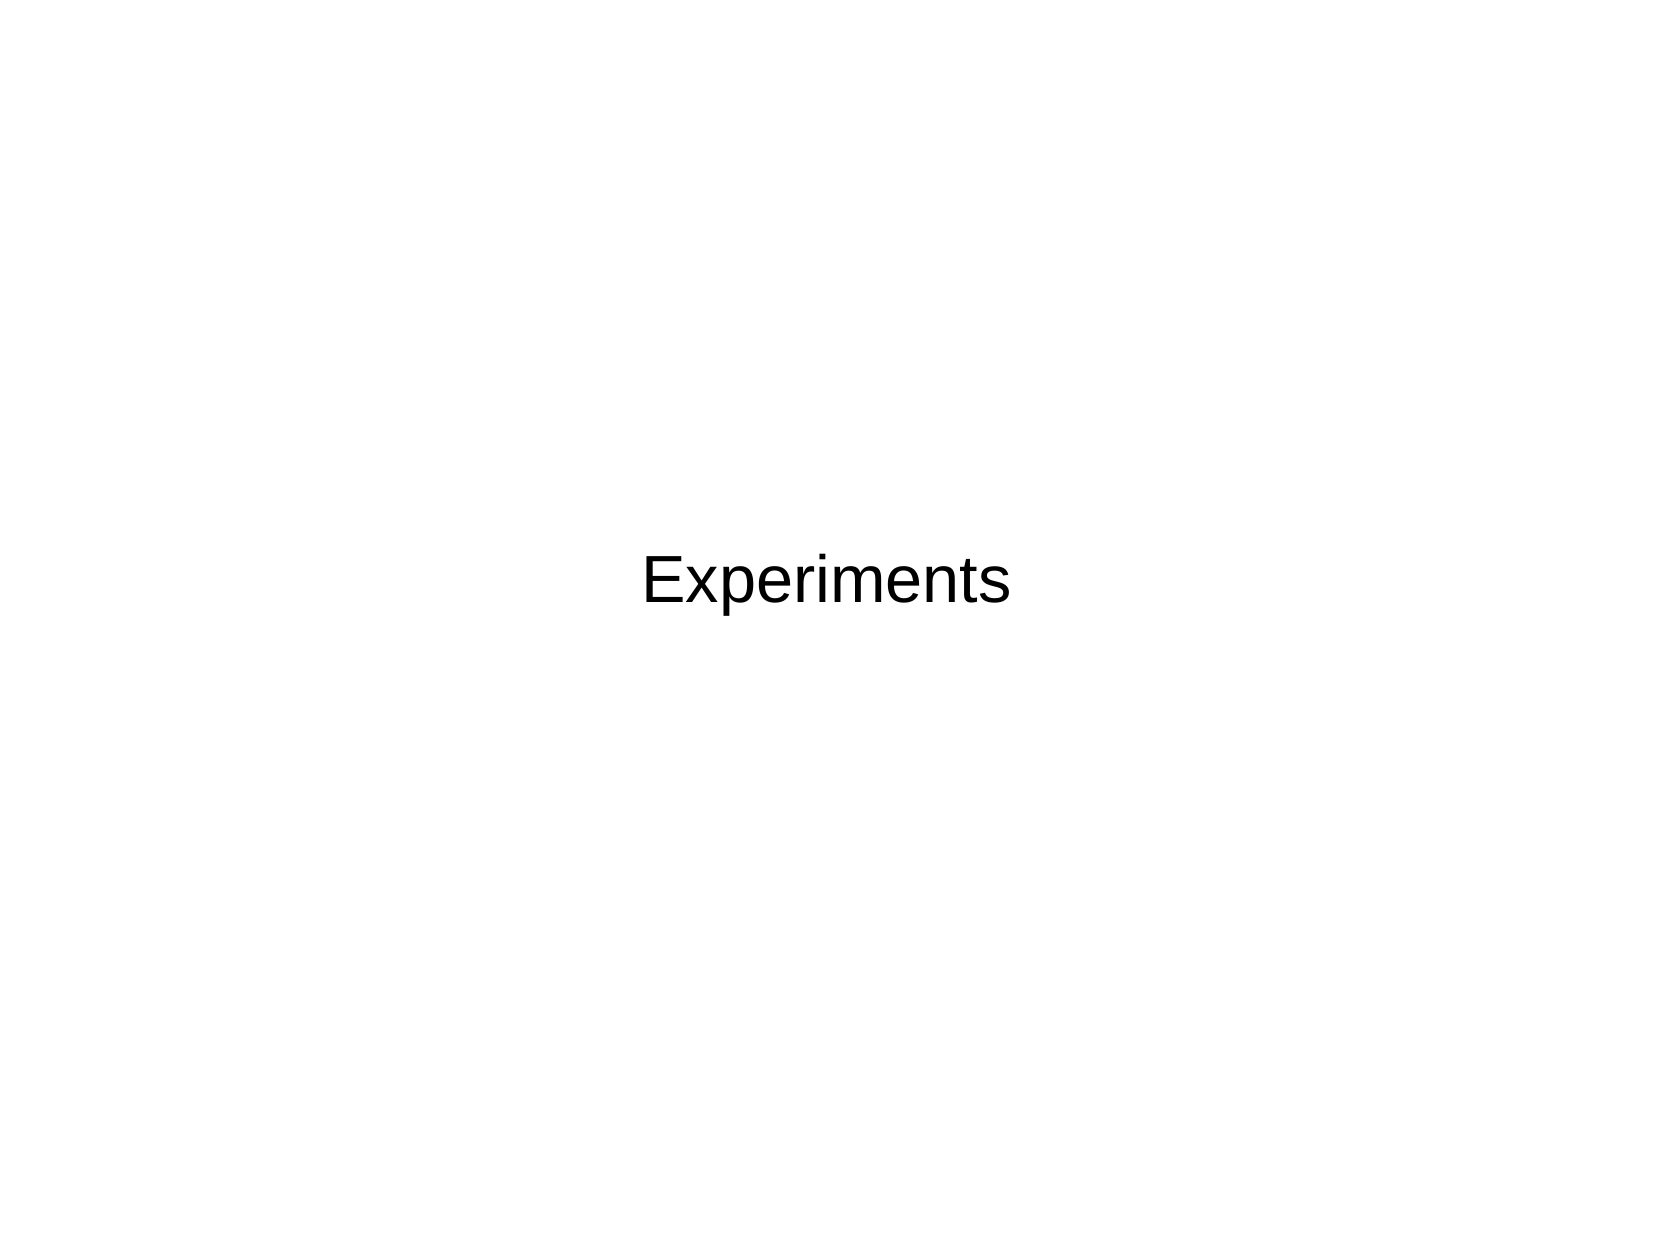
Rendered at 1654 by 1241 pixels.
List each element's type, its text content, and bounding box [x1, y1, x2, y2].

subtitle Experiments [82, 49, 1571, 1109]
